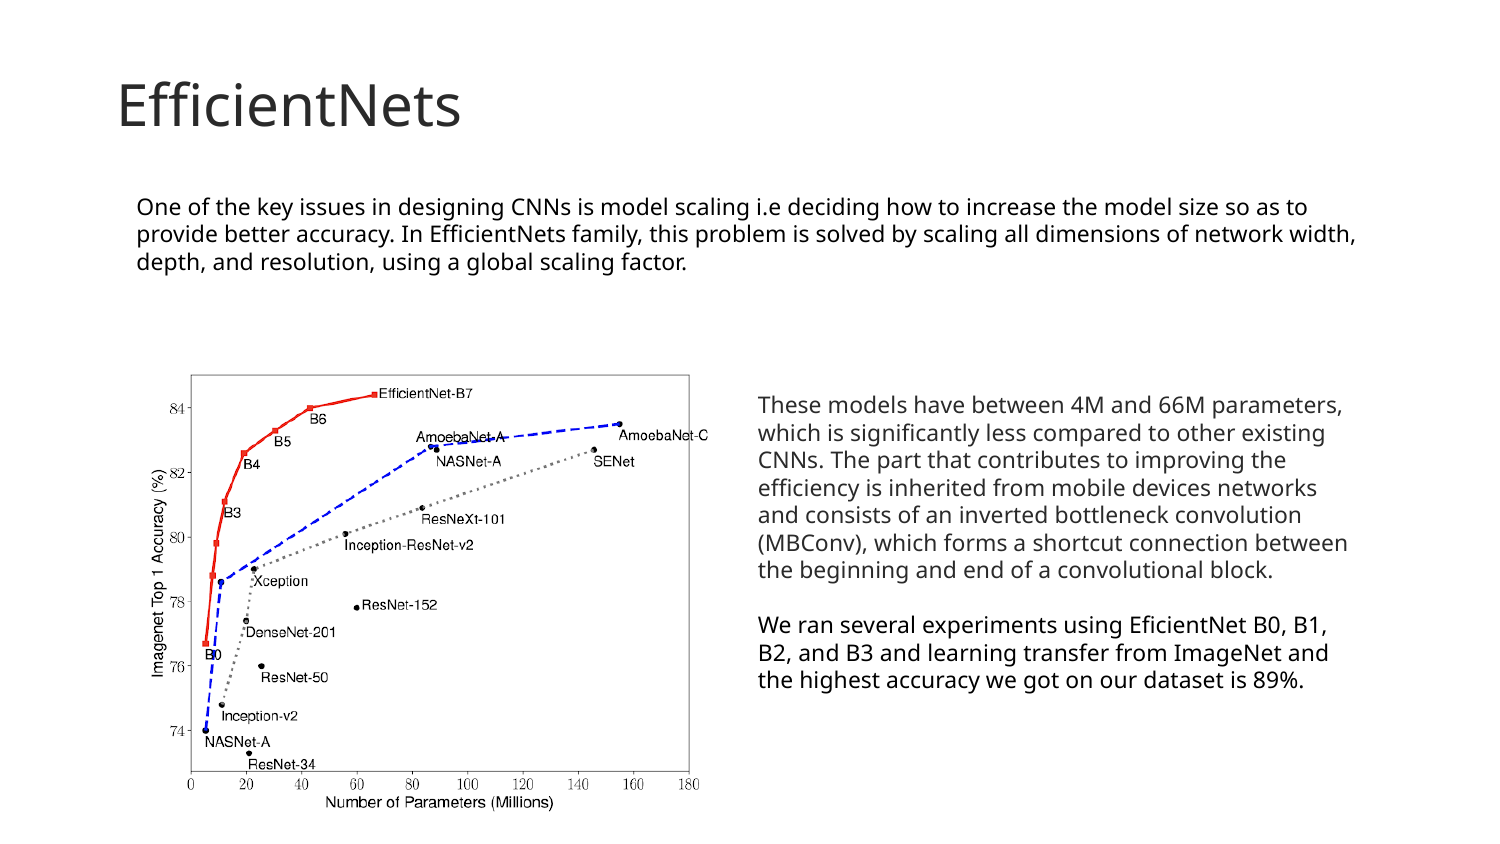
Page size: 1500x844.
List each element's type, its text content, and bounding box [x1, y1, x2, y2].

text_box EfficientNets [101, 53, 1142, 178]
text_box These models have between 4M and 66M parameters, which is significantly less compared to other existing CNNs. The part that contributes to improving the efficiency is inherited from mobile devices networks and consists of an inverted bottleneck convolution (MBConv), which forms a shortcut connection between the beginning and end of a convolutional block. We ran several experiments using EficientNet B0, B1, B2, and B3 and learning transfer from ImageNet and the highest accuracy we got on our dataset is 89%. [742, 375, 1378, 769]
text_box One of the key issues in designing CNNs is model scaling i.e deciding how to increase the model size so as to provide better accuracy. In EfficientNets family, this problem is solved by scaling all dimensions of network width, depth, and resolution, using a global scaling factor. [121, 177, 1393, 346]
picture [146, 366, 714, 814]
